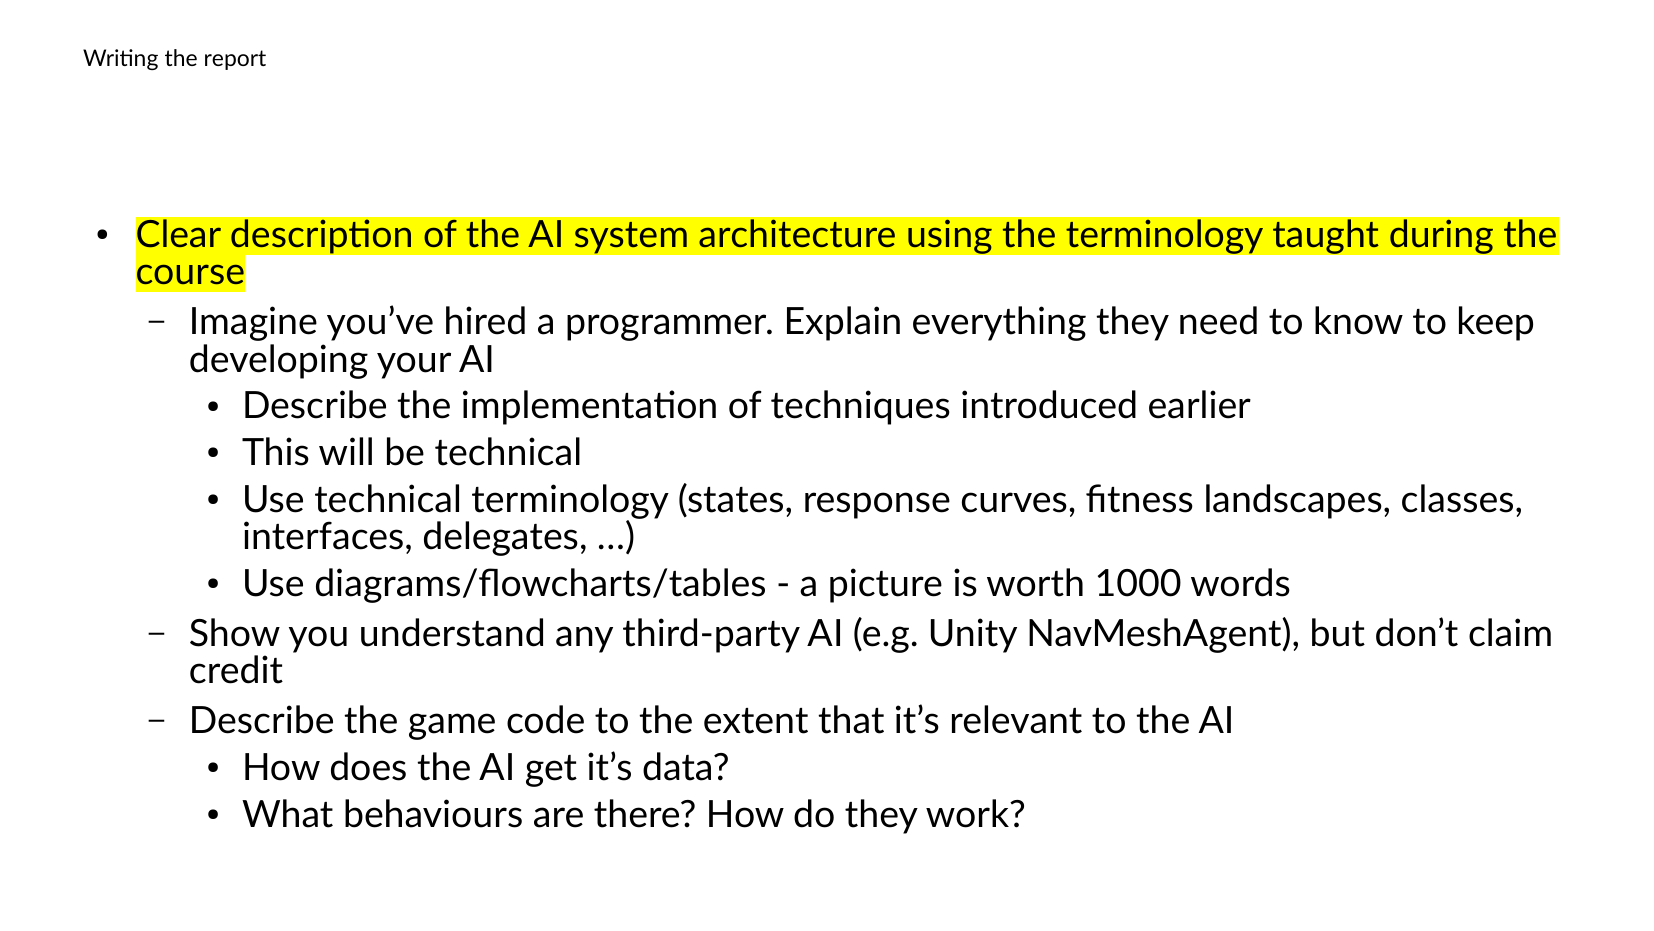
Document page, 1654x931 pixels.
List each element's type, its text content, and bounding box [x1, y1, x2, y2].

list Clear description of the AI system architecture using the terminology taught during the course Imagine you’ve hired a programmer. Explain everything they need to know to keep developing your AI Describe the implementation of techniques introduced earlier This will be technical Use technical terminology (states, response curves, fitness landscapes, classes, interfaces, delegates, …) Use diagrams/flowcharts/tables - a picture is worth 1000 words Show you understand any third-party AI (e.g. Unity NavMeshAgent), but don’t claim credit Describe the game code to the extent that it’s relevant to the AI How does the AI get it’s data? What behaviours are there? How do they work? [82, 217, 1571, 839]
title Writing the report [83, 0, 1571, 119]
